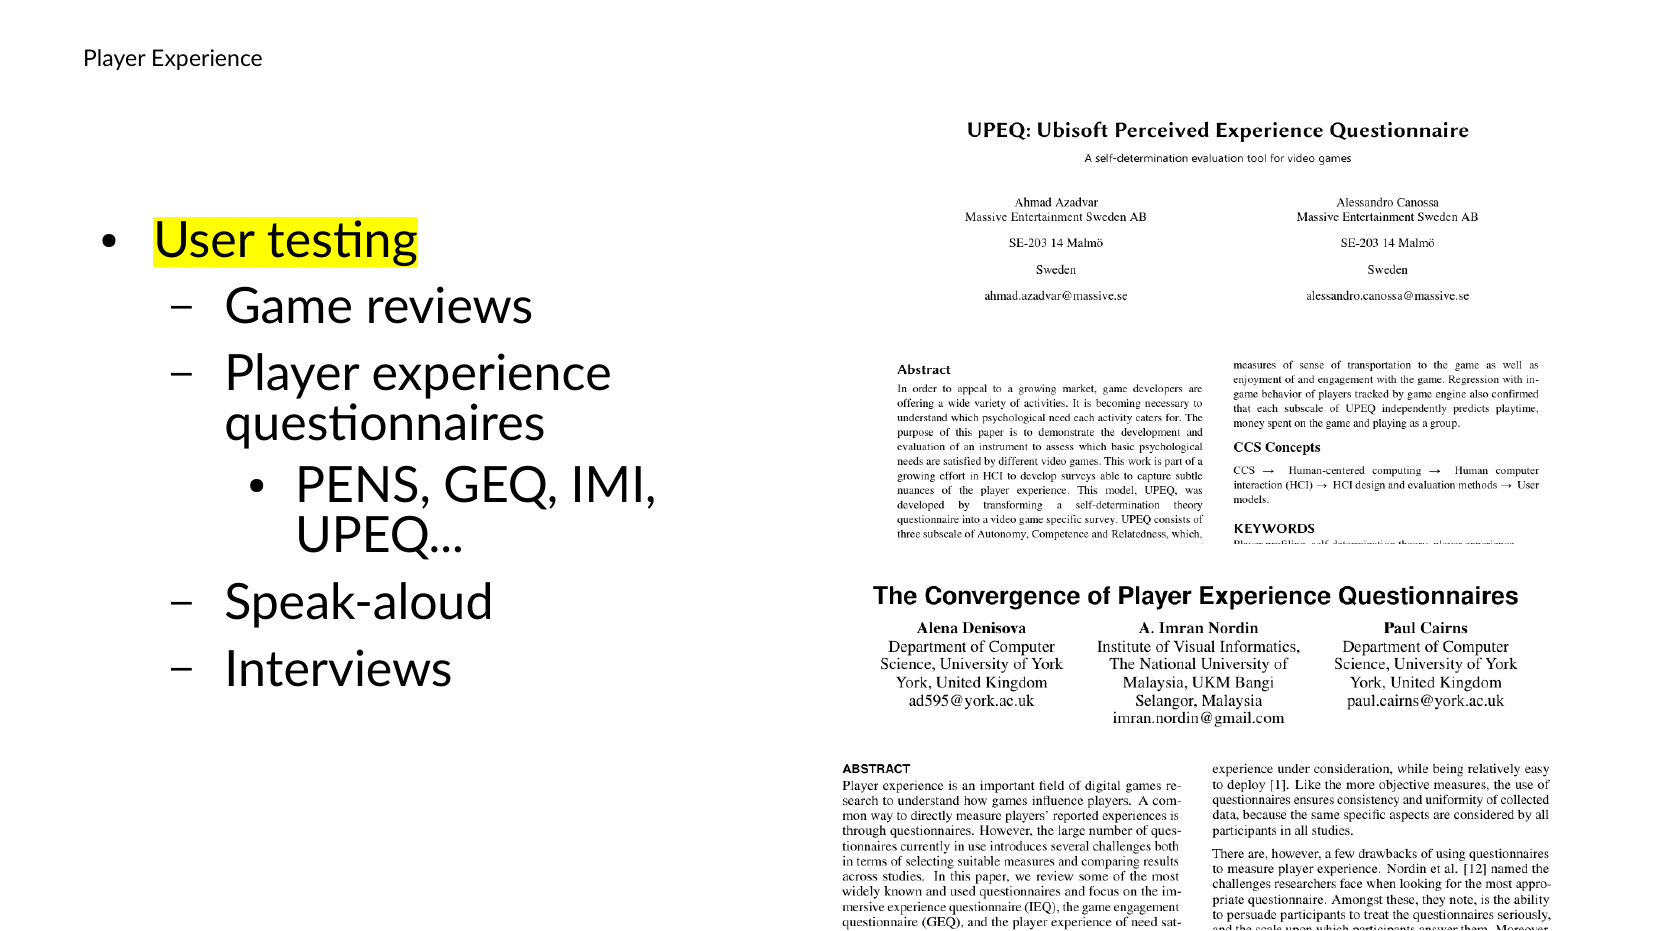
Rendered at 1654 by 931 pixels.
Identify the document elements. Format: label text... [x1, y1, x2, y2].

picture [774, 83, 1586, 930]
title Player Experience [83, 0, 1571, 119]
list User testing Game reviews Player experience questionnaires PENS, GEQ, IMI, UPEQ... Speak-aloud Interviews [82, 217, 809, 839]
